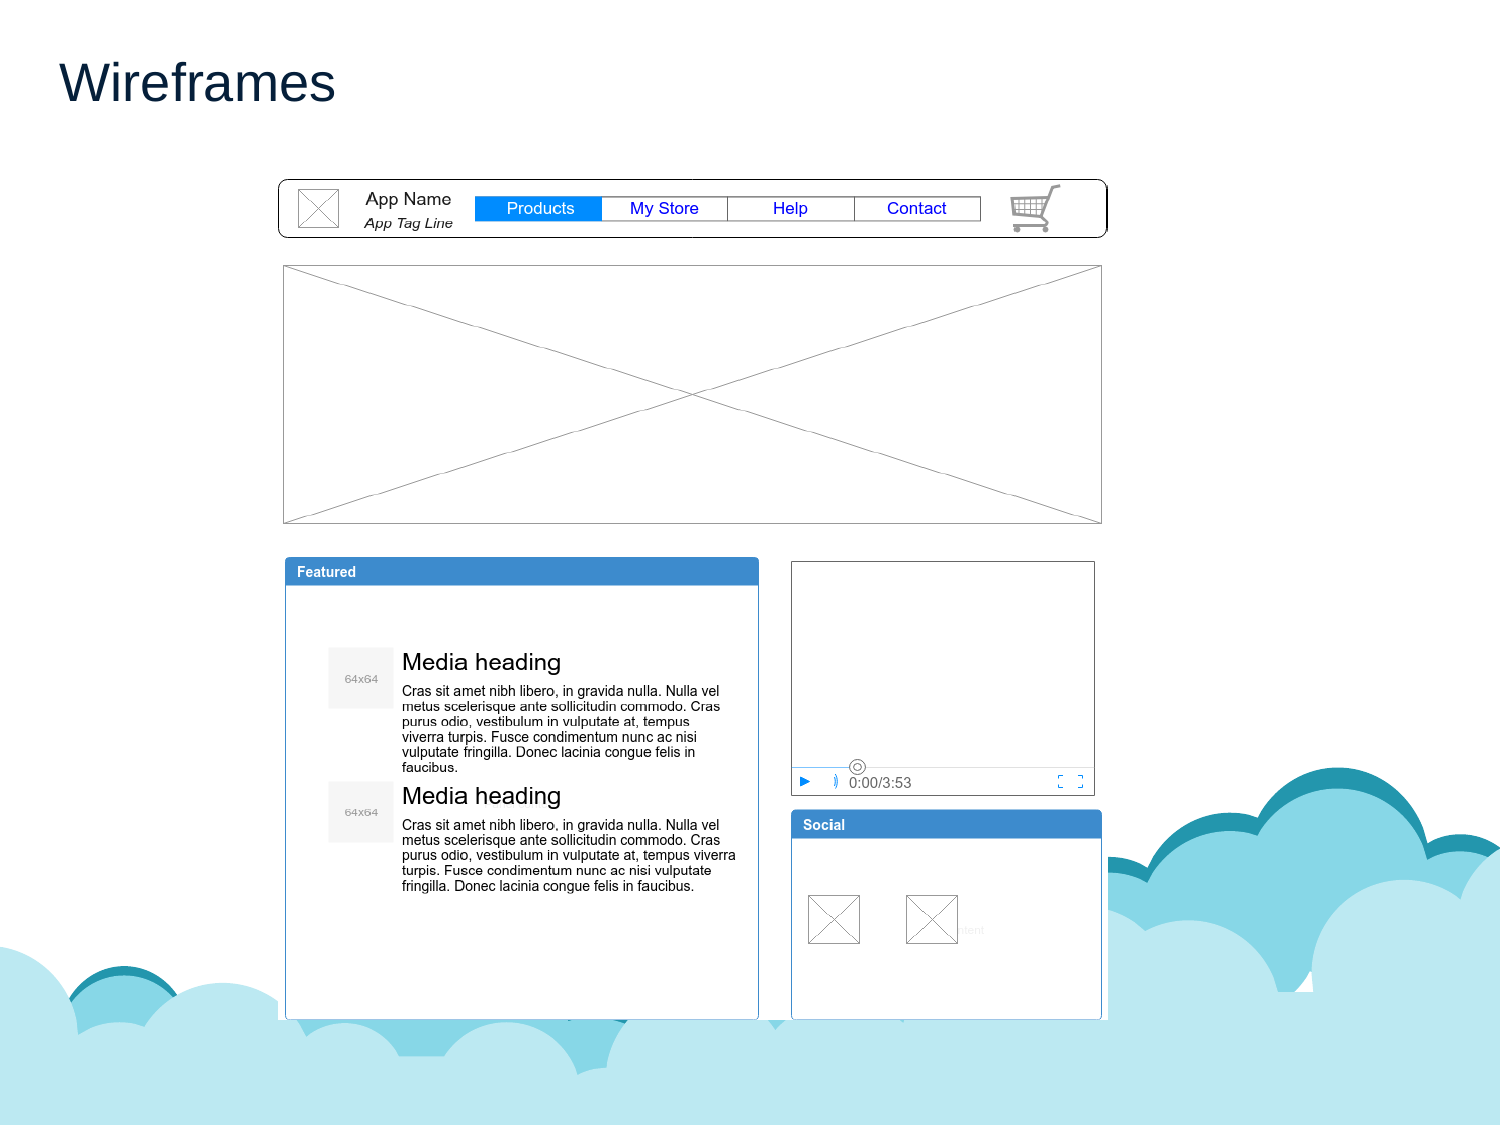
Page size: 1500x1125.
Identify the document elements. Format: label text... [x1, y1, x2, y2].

picture [278, 179, 1108, 1021]
text_box Wireframes [45, 45, 556, 136]
